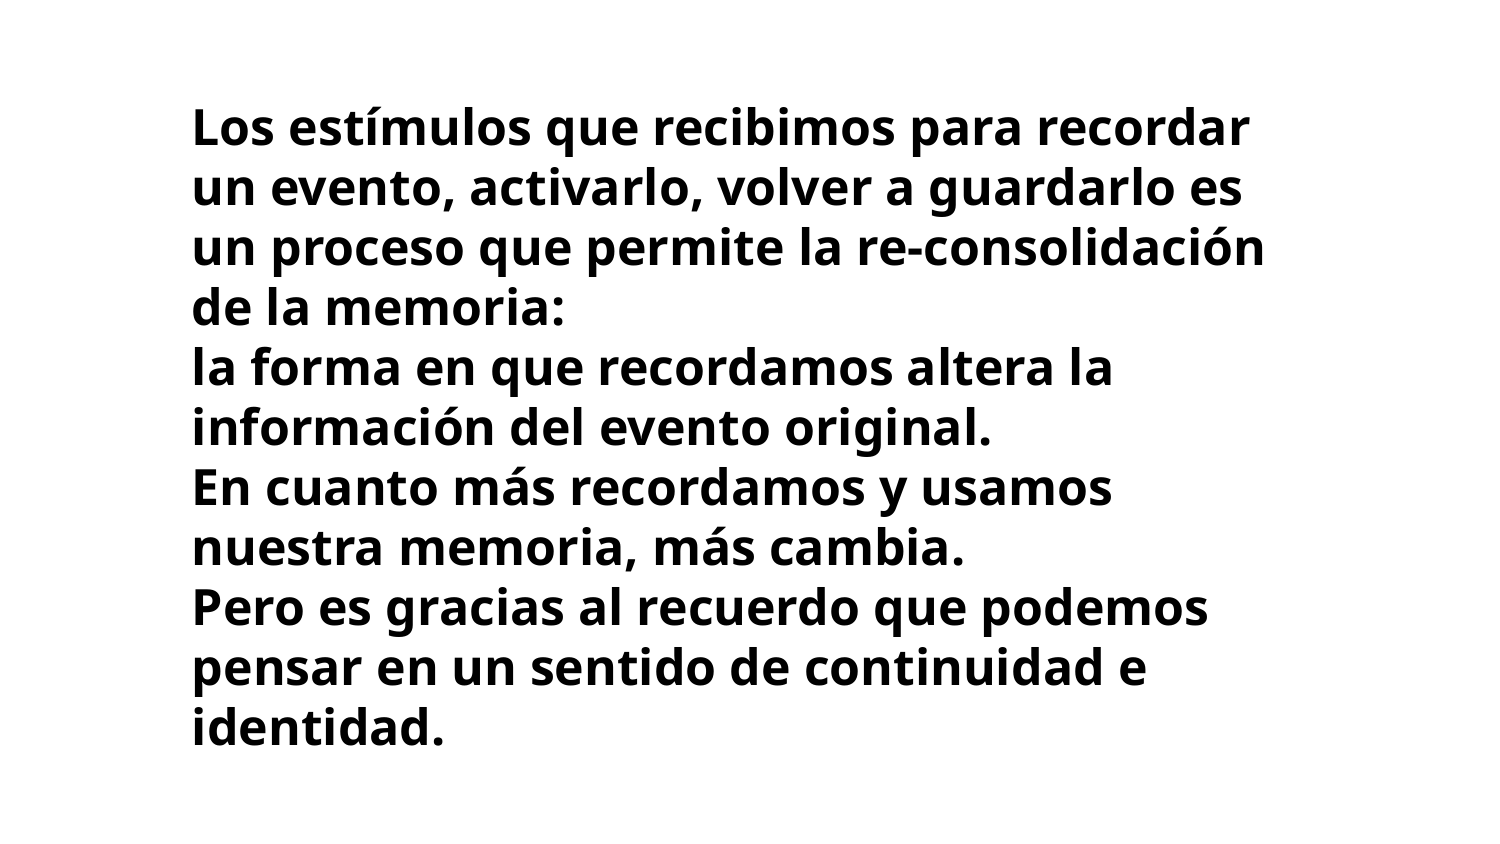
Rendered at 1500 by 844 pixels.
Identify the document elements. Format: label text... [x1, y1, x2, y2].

text_box Los estímulos que recibimos para recordar un evento, activarlo, volver a guardarlo es un proceso que permite la re-consolidación de la memoria: la forma en que recordamos altera la información del evento original. En cuanto más recordamos y usamos nuestra memoria, más cambia. Pero es gracias al recuerdo que podemos pensar en un sentido de continuidad e identidad. [177, 247, 1323, 603]
